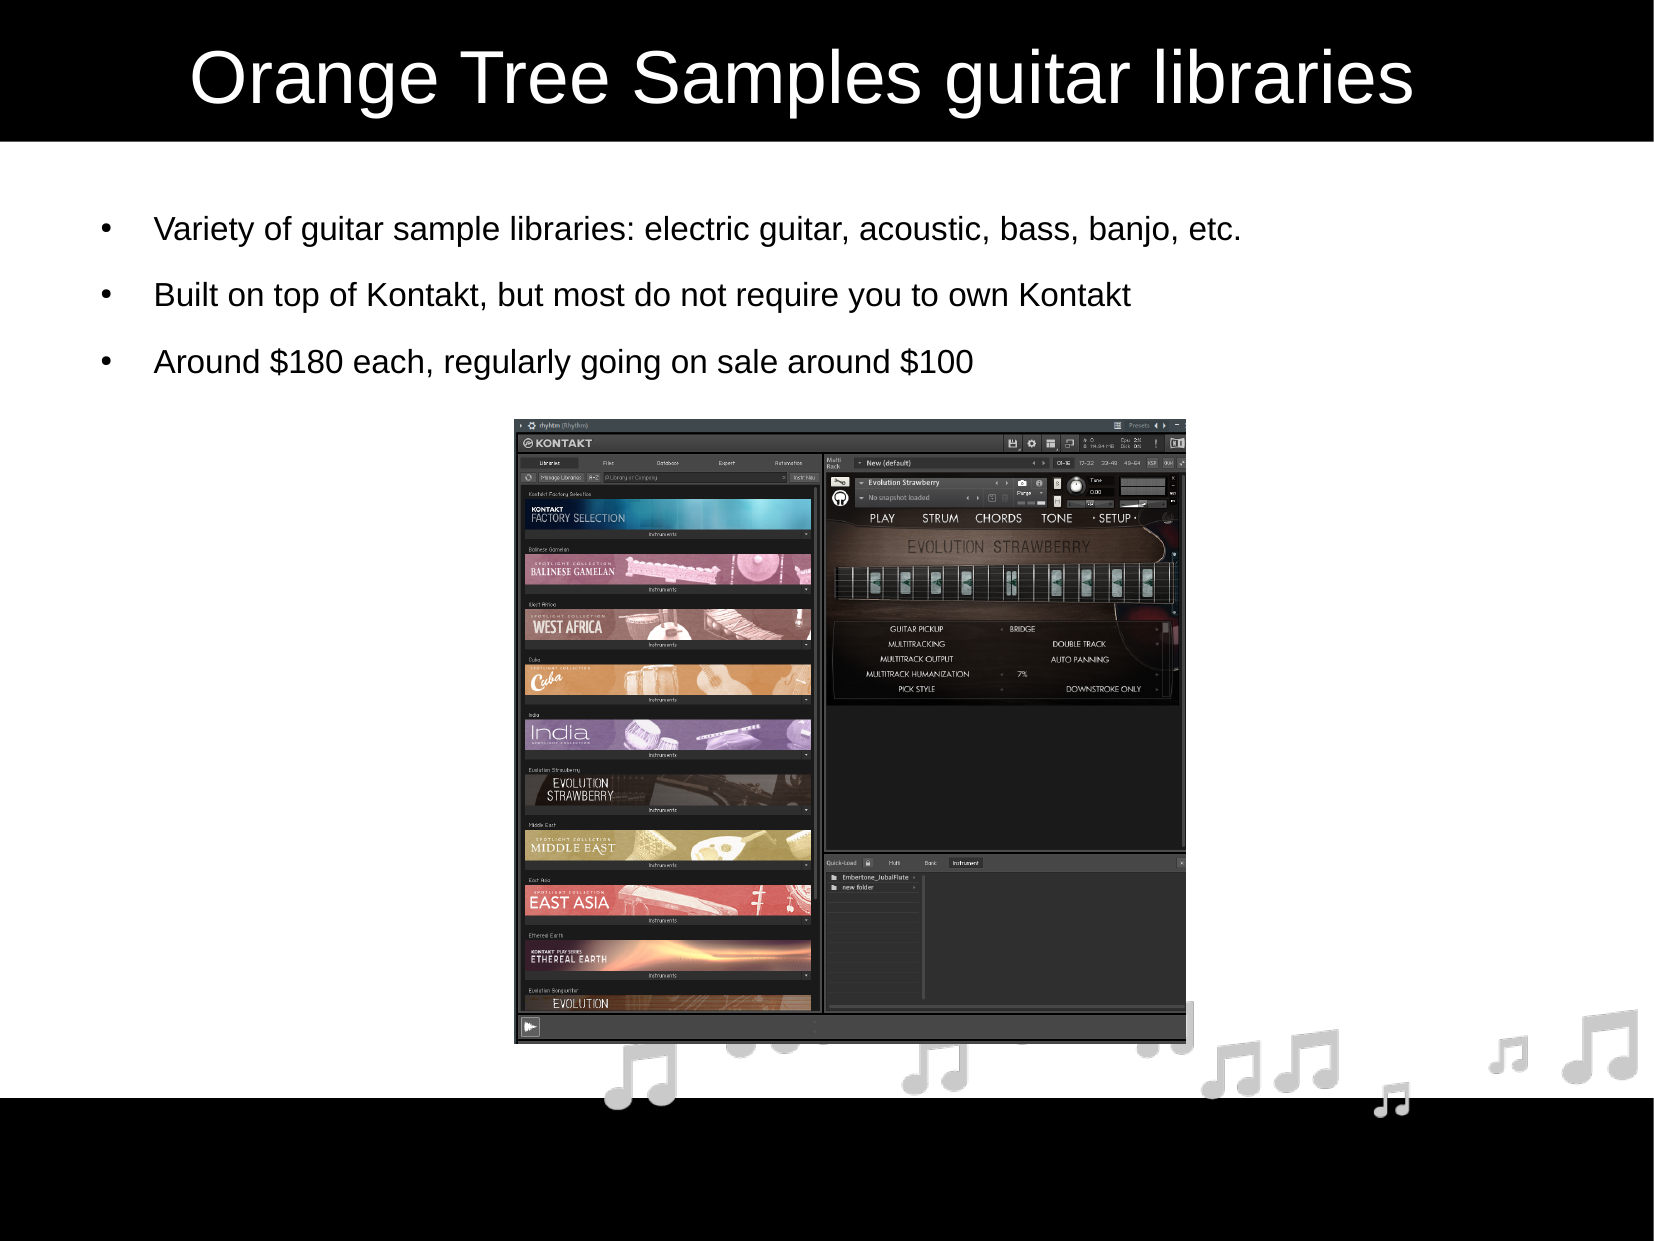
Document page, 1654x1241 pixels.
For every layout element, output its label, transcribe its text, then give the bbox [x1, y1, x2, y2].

list Variety of guitar sample libraries: electric guitar, acoustic, bass, banjo, etc. Built on top of Kontakt, but most do not require you to own Kontakt Around $180 each, regularly going on sale around $100 [82, 210, 1571, 930]
title Orange Tree Samples guitar libraries [59, 8, 1548, 148]
picture [514, 419, 1186, 1044]
